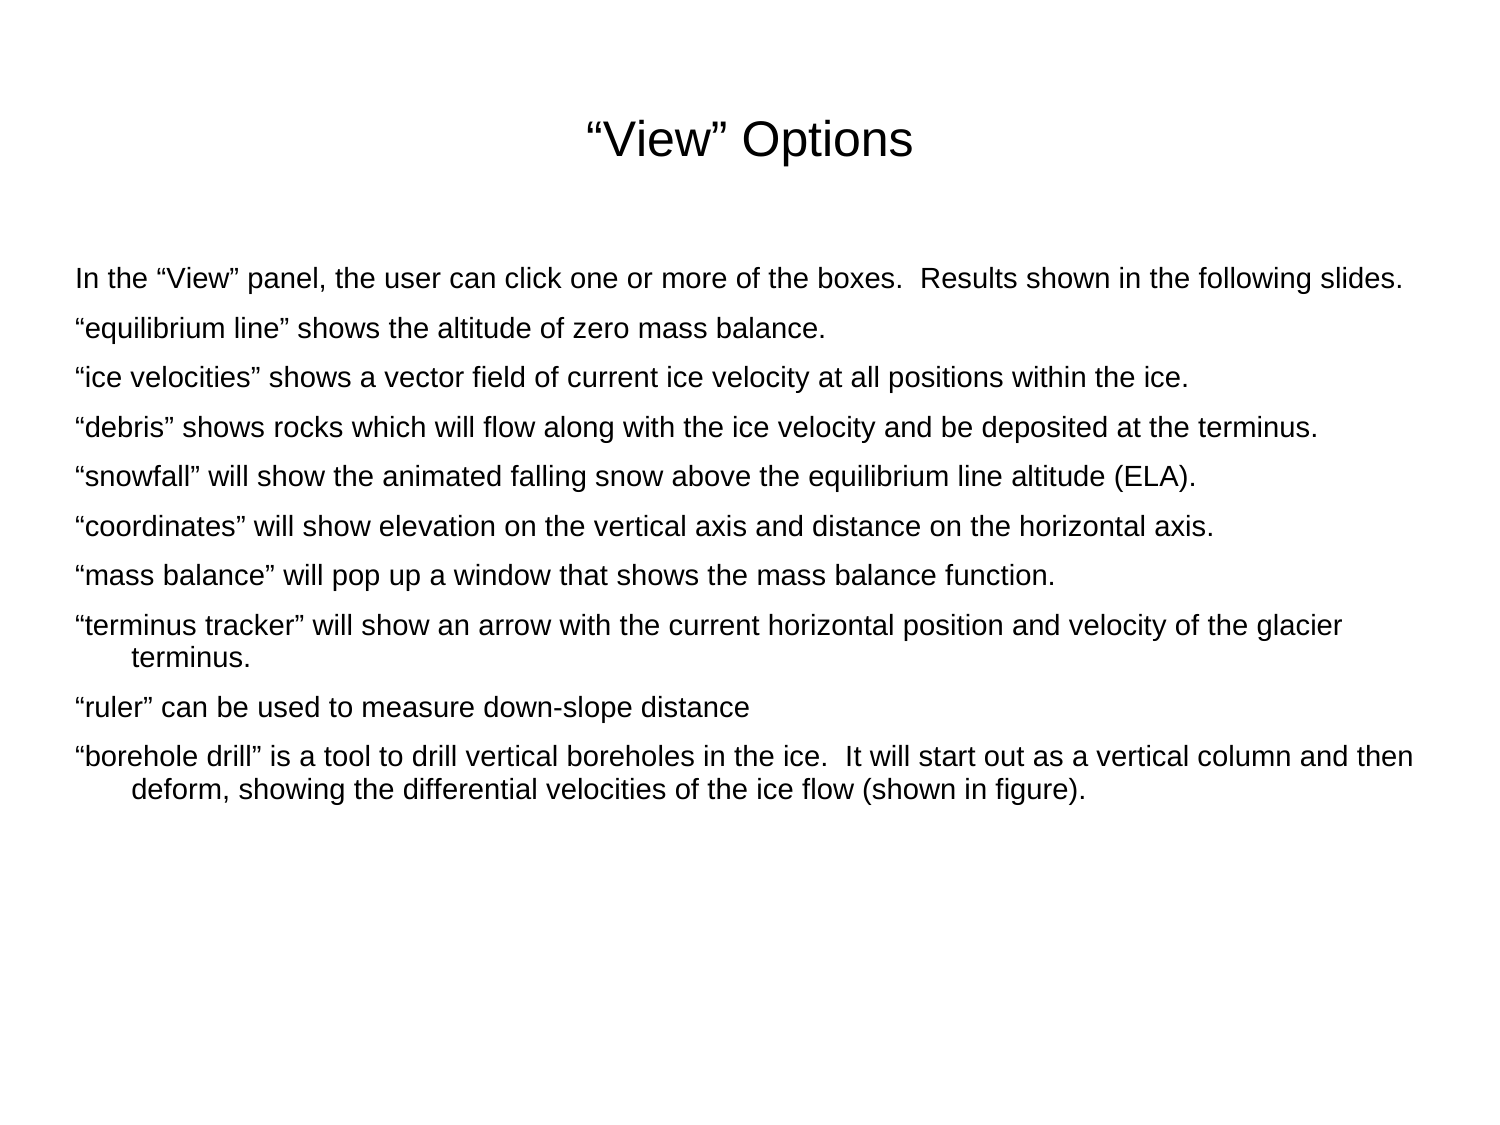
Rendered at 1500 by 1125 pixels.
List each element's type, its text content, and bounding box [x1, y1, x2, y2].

list In the “View” panel, the user can click one or more of the boxes. Results shown in the following slides. “equilibrium line” shows the altitude of zero mass balance. “ice velocities” shows a vector field of current ice velocity at all positions within the ice. “debris” shows rocks which will flow along with the ice velocity and be deposited at the terminus. “snowfall” will show the animated falling snow above the equilibrium line altitude (ELA). “coordinates” will show elevation on the vertical axis and distance on the horizontal axis. “mass balance” will pop up a window that shows the mass balance function. “terminus tracker” will show an arrow with the current horizontal position and velocity of the glacier terminus. “ruler” can be used to measure down-slope distance “borehole drill” is a tool to drill vertical boreholes in the ice. It will start out as a vertical column and then deform, showing the differential velocities of the ice flow (shown in figure). [75, 262, 1426, 991]
title “View” Options [75, 52, 1426, 226]
